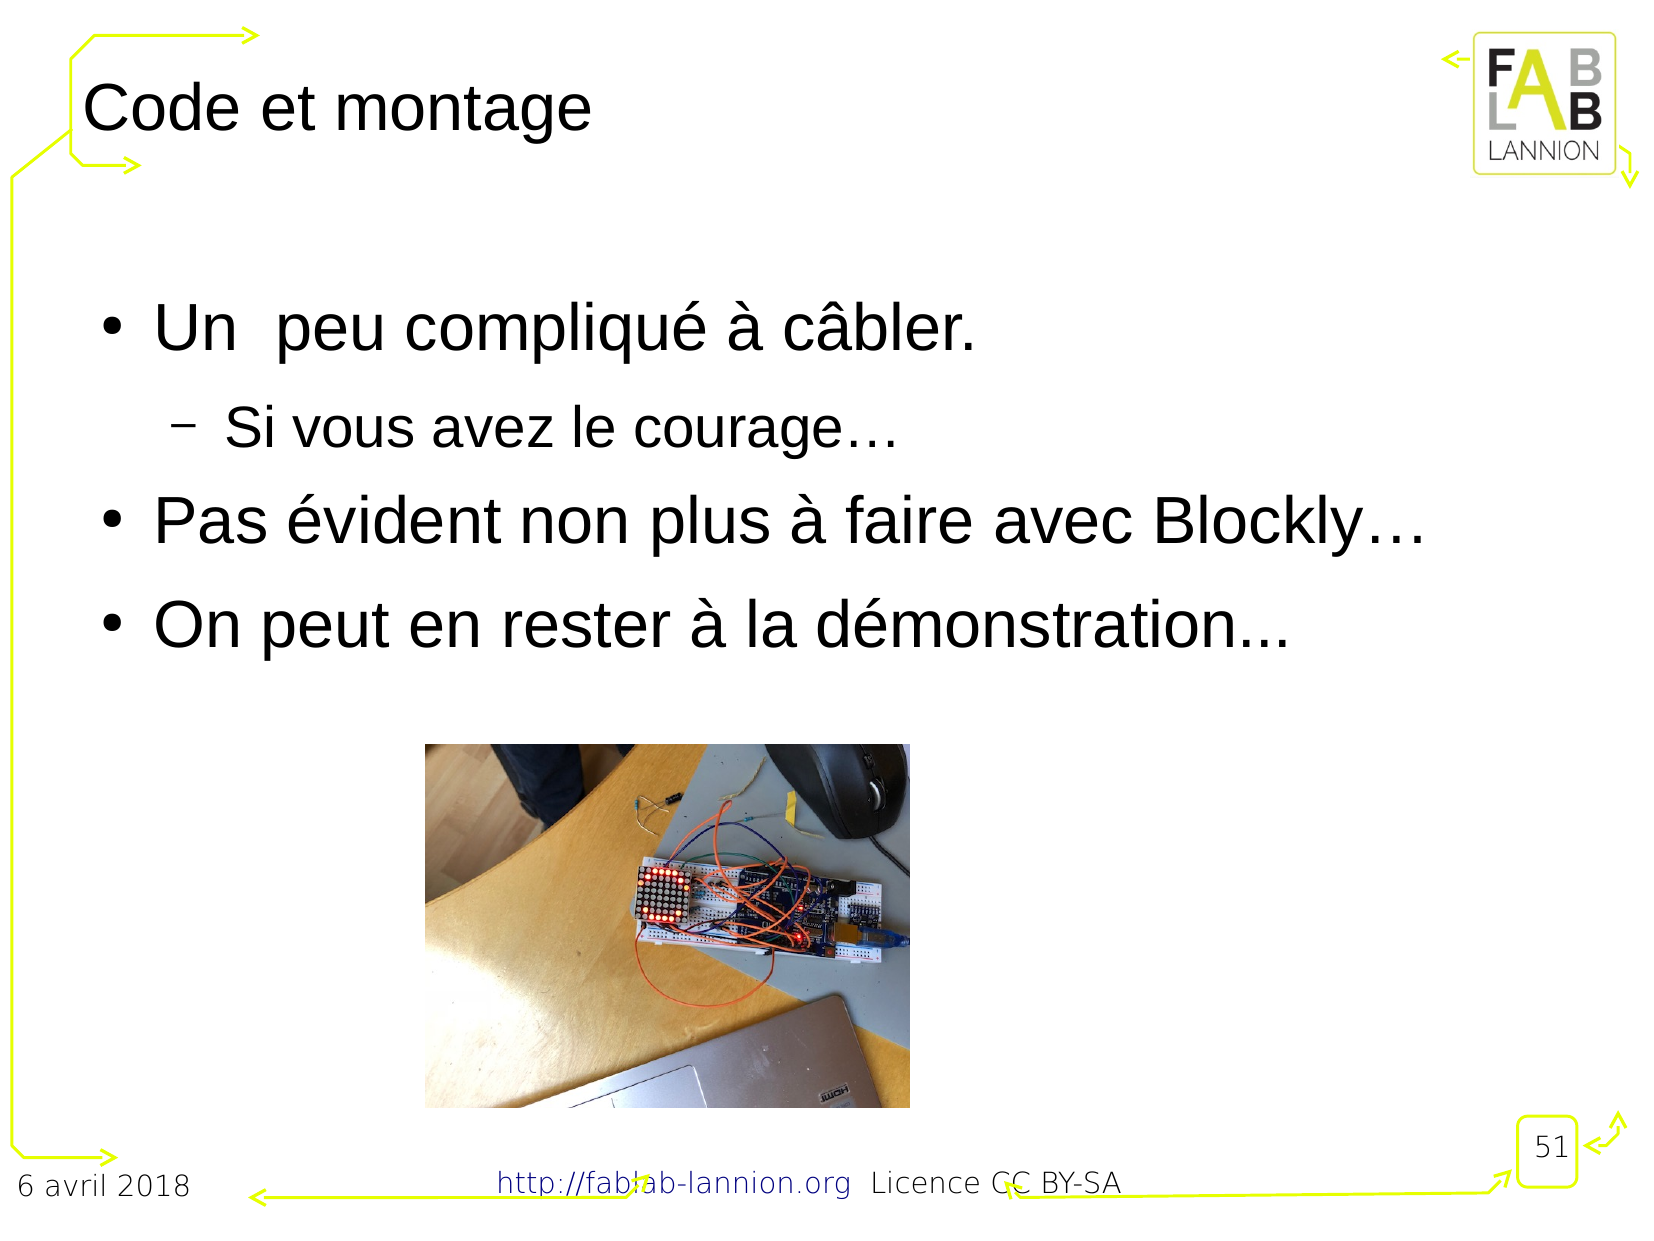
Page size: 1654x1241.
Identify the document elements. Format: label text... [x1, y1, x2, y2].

picture [425, 744, 910, 1108]
picture [1470, 29, 1619, 178]
list Un peu compliqué à câbler. Si vous avez le courage… Pas évident non plus à faire avec Blockly… On peut en rester à la démonstration... [82, 290, 1571, 1010]
title Code et montage [82, 49, 1441, 166]
